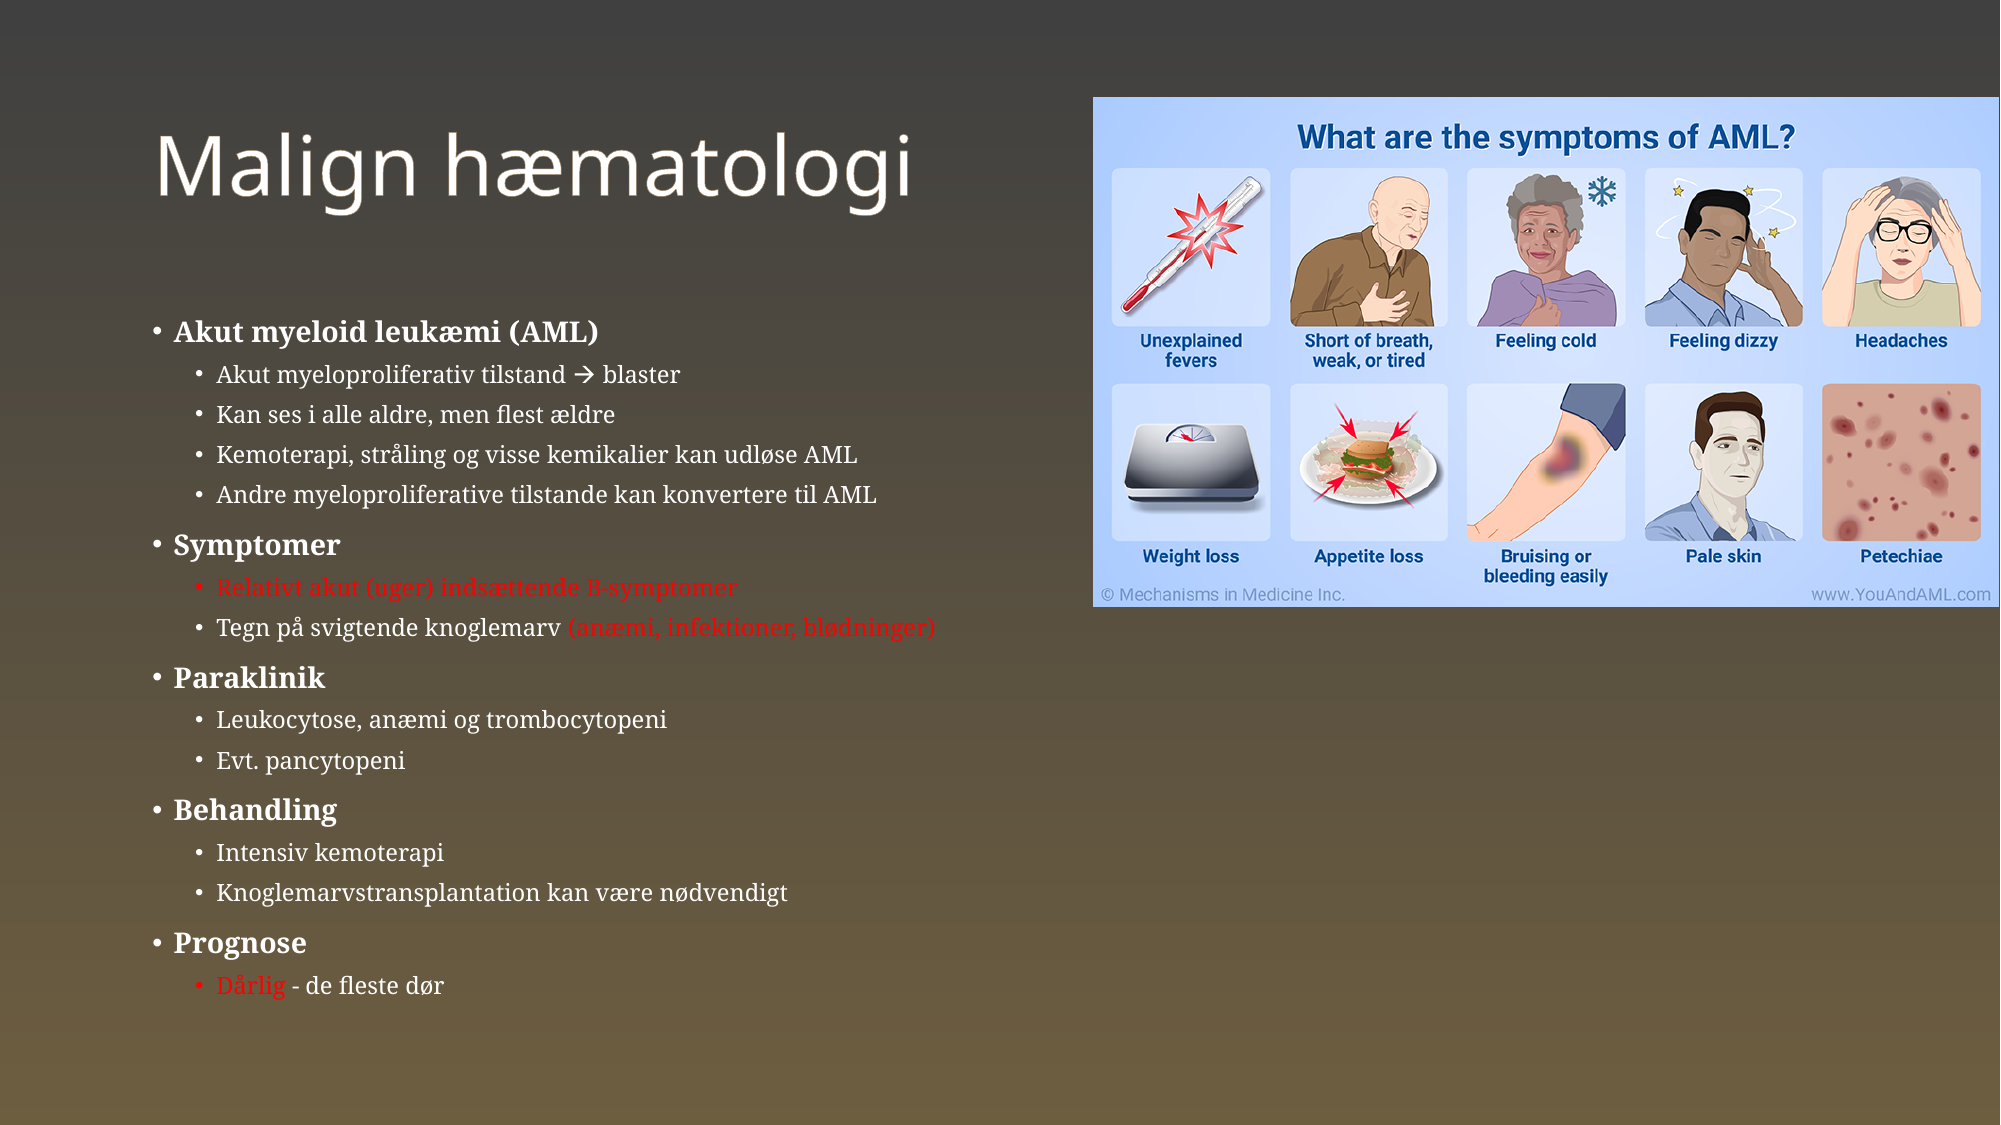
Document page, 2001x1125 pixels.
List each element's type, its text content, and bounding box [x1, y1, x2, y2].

list Akut myeloid leukæmi (AML) Akut myeloproliferativ tilstand  blaster Kan ses i alle aldre, men flest ældre Kemoterapi, stråling og visse kemikalier kan udløse AML Andre myeloproliferative tilstande kan konvertere til AML Symptomer Relativt akut (uger) indsættende B-symptomer Tegn på svigtende knoglemarv (anæmi, infektioner, blødninger) Paraklinik Leukocytose, anæmi og trombocytopeni Evt. pancytopeni Behandling Intensiv kemoterapi Knoglemarvstransplantation kan være nødvendigt Prognose Dårlig - de fleste dør [137, 299, 1863, 1014]
title Malign hæmatologi [137, 59, 1863, 278]
picture [1093, 97, 1999, 607]
